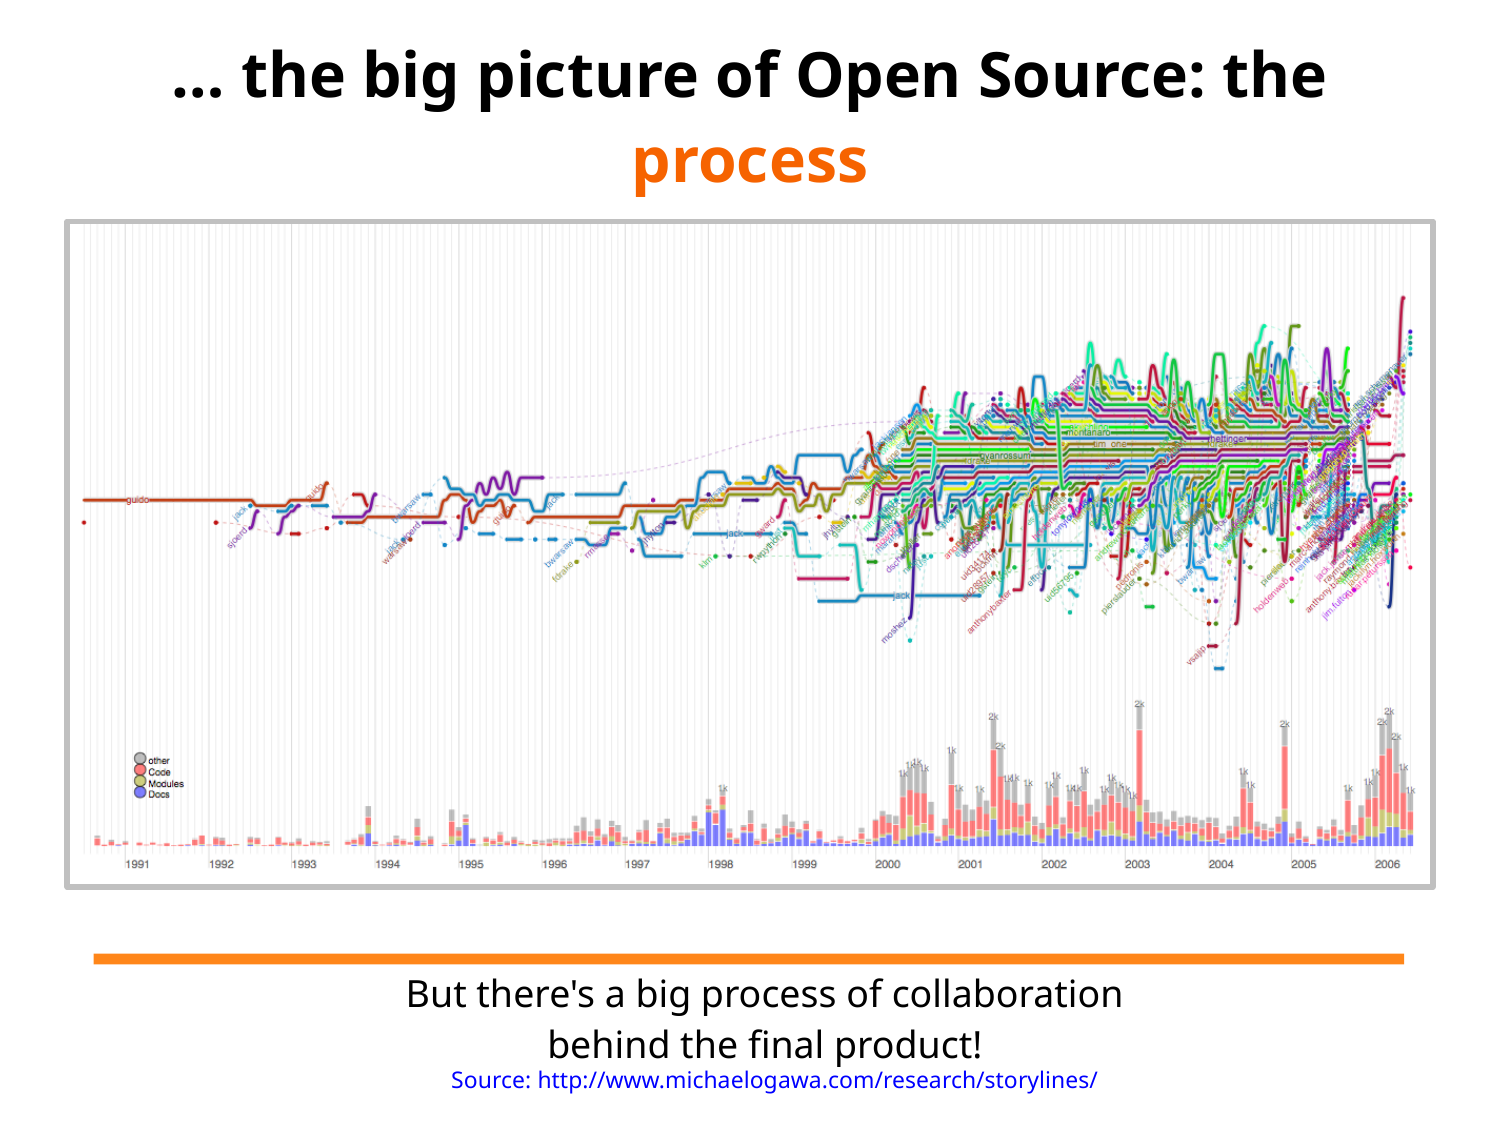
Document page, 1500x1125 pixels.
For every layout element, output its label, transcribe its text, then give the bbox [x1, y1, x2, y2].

text_box But there's a big process of collaboration behind the final product! [382, 960, 1148, 1064]
text_box Source: http://www.michaelogawa.com/research/storylines/ [436, 1056, 1064, 1098]
picture [0, 0, 1500, 1125]
title … the big picture of Open Source: the process [75, 44, 1426, 188]
